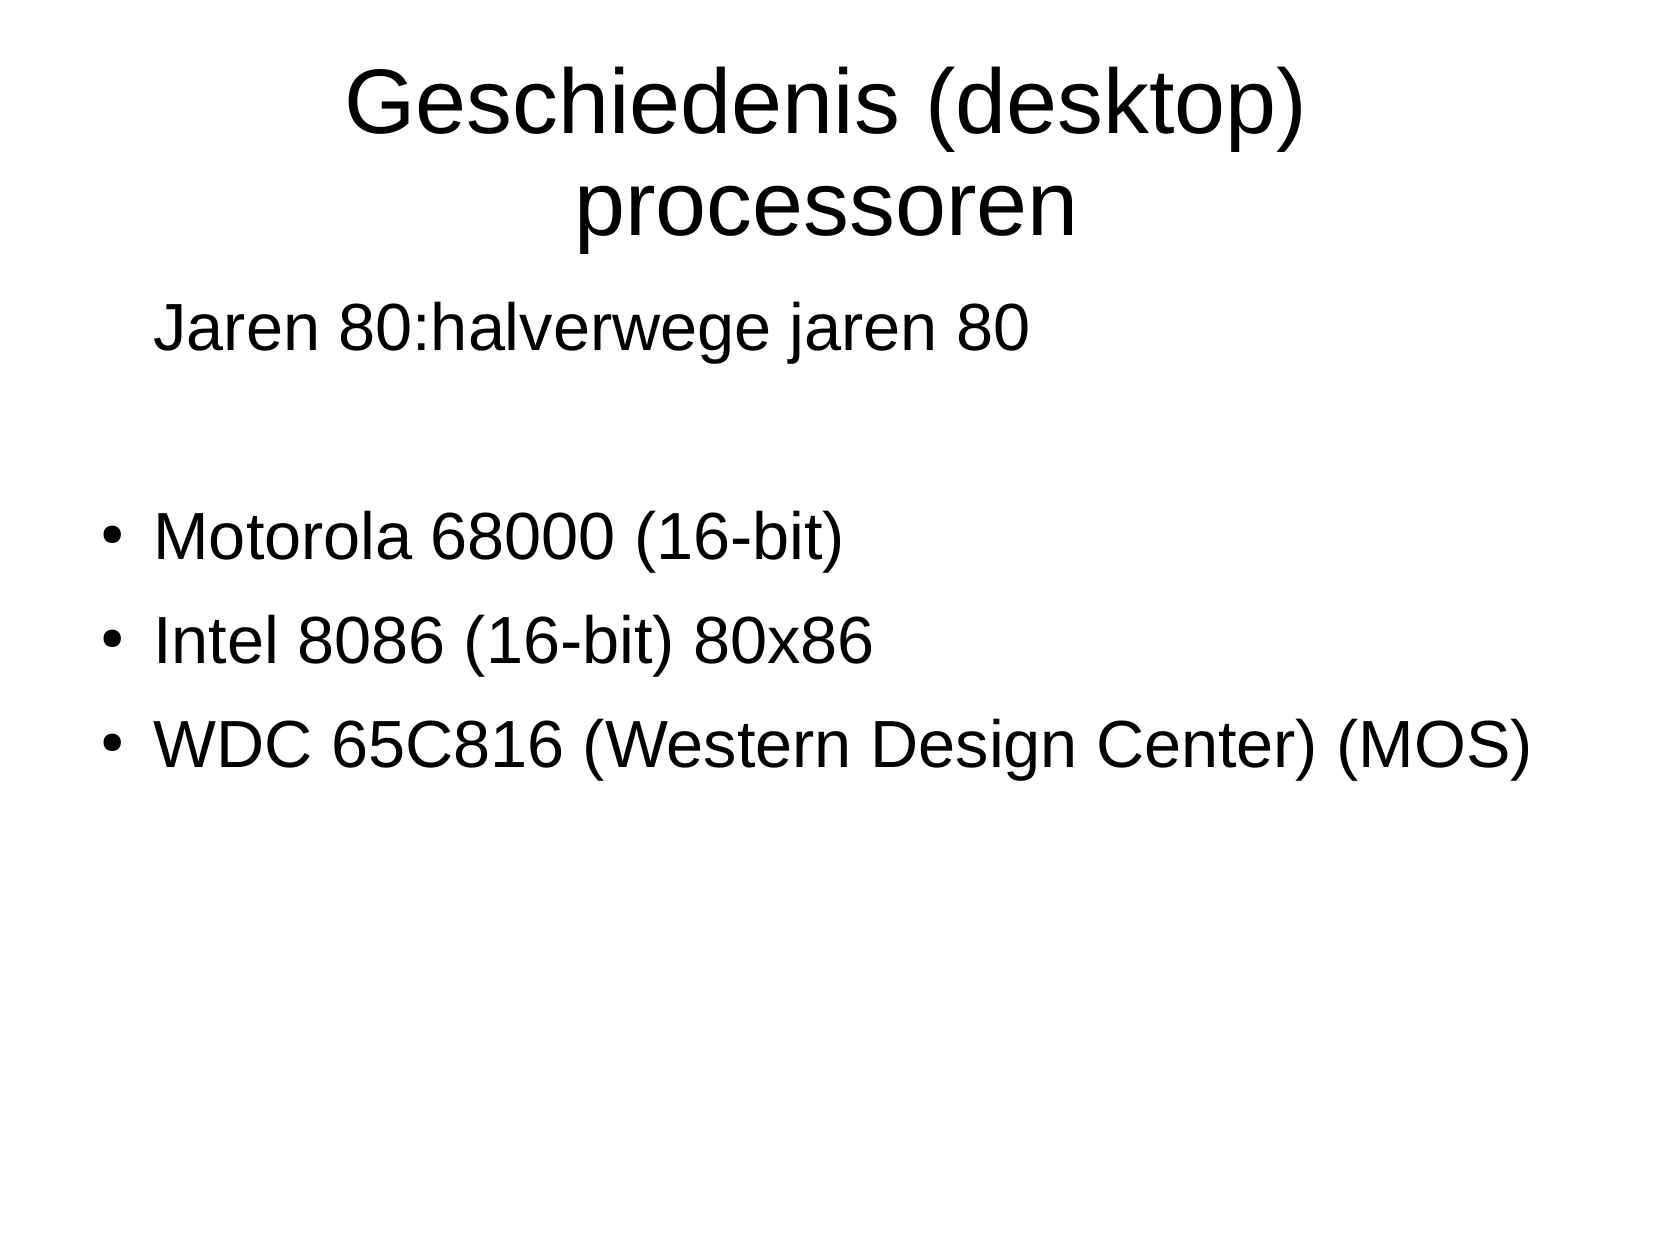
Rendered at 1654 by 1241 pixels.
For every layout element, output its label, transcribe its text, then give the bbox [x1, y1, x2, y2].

title Geschiedenis (desktop) processoren [82, 49, 1571, 257]
list Jaren 80:halverwege jaren 80 Motorola 68000 (16-bit) Intel 8086 (16-bit) 80x86 WDC 65C816 (Western Design Center) (MOS) [82, 290, 1571, 1010]
